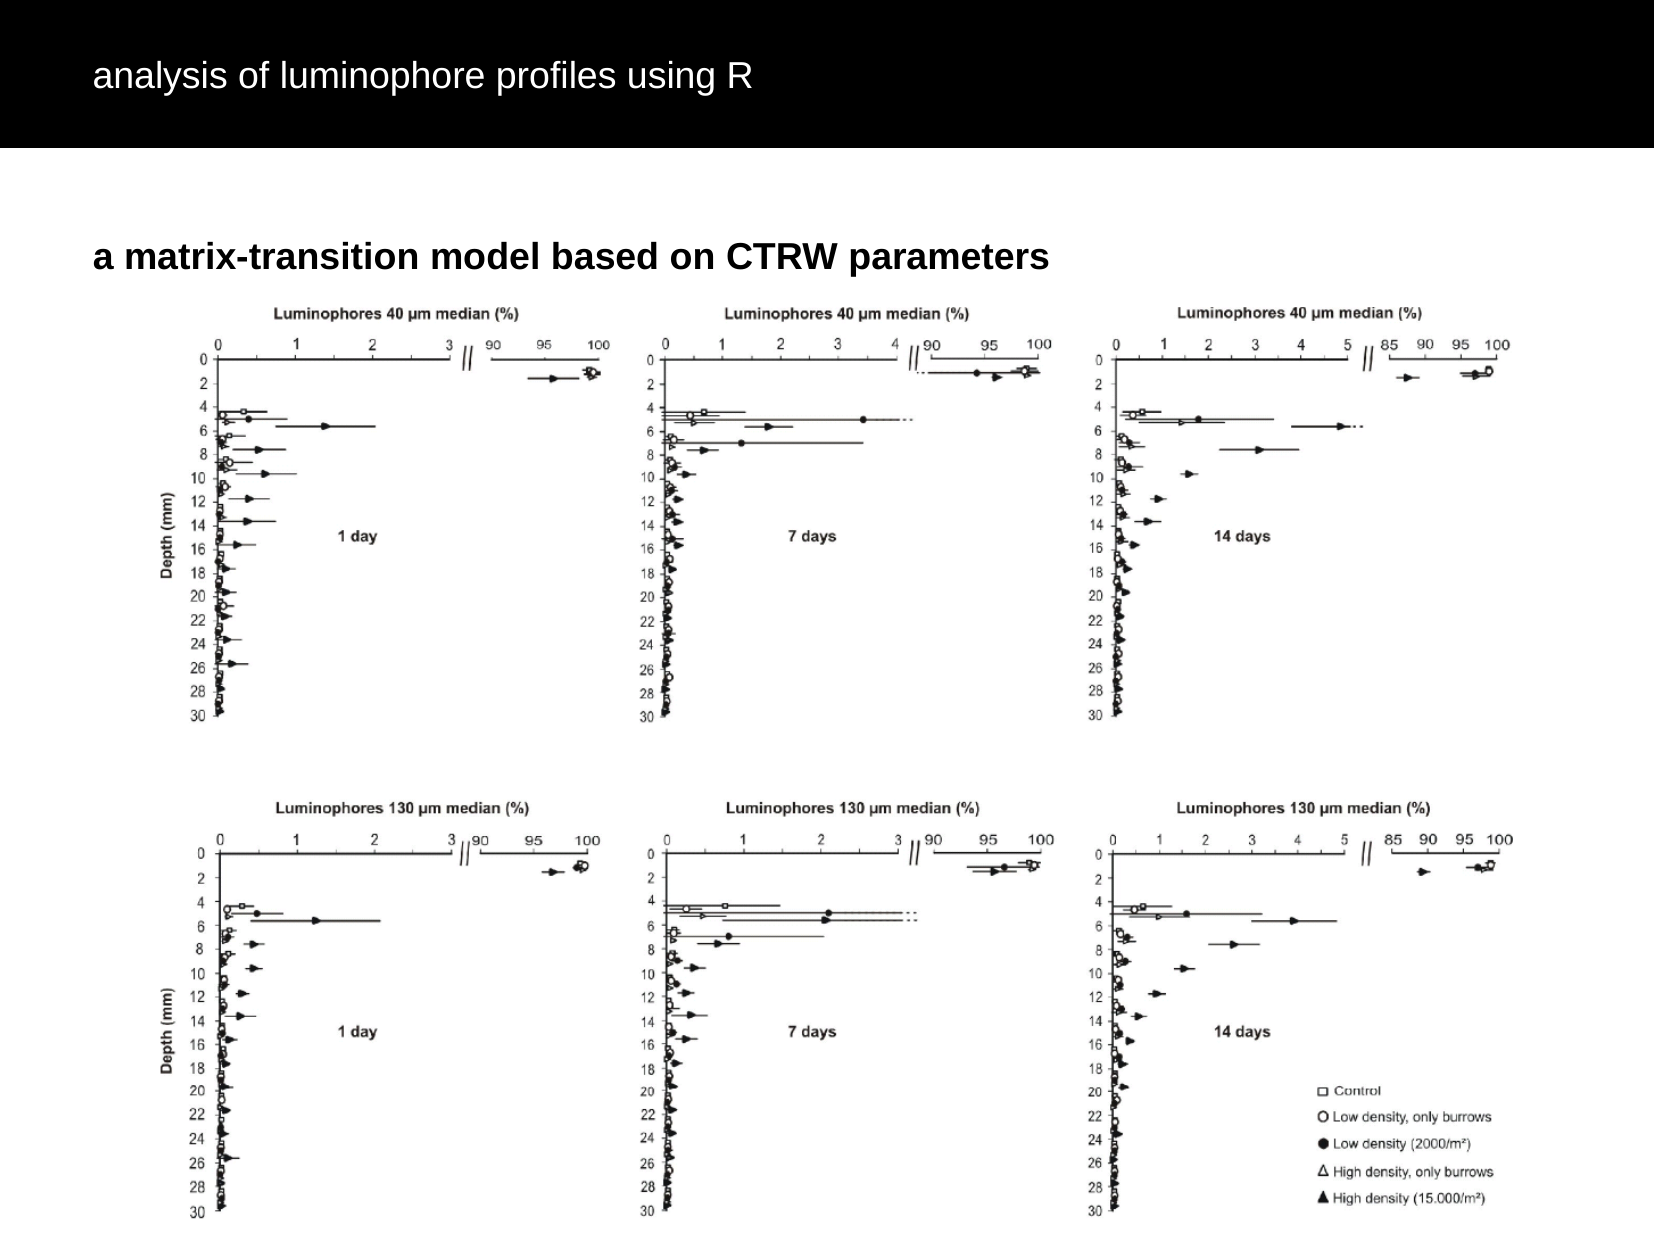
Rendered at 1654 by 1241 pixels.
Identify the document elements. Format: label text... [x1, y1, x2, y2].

text_box a matrix-transition model based on CTRW parameters [78, 228, 1066, 329]
text_box analysis of luminophore profiles using R [77, 46, 769, 104]
text_box [0, 0, 1654, 148]
picture [155, 297, 1555, 1241]
